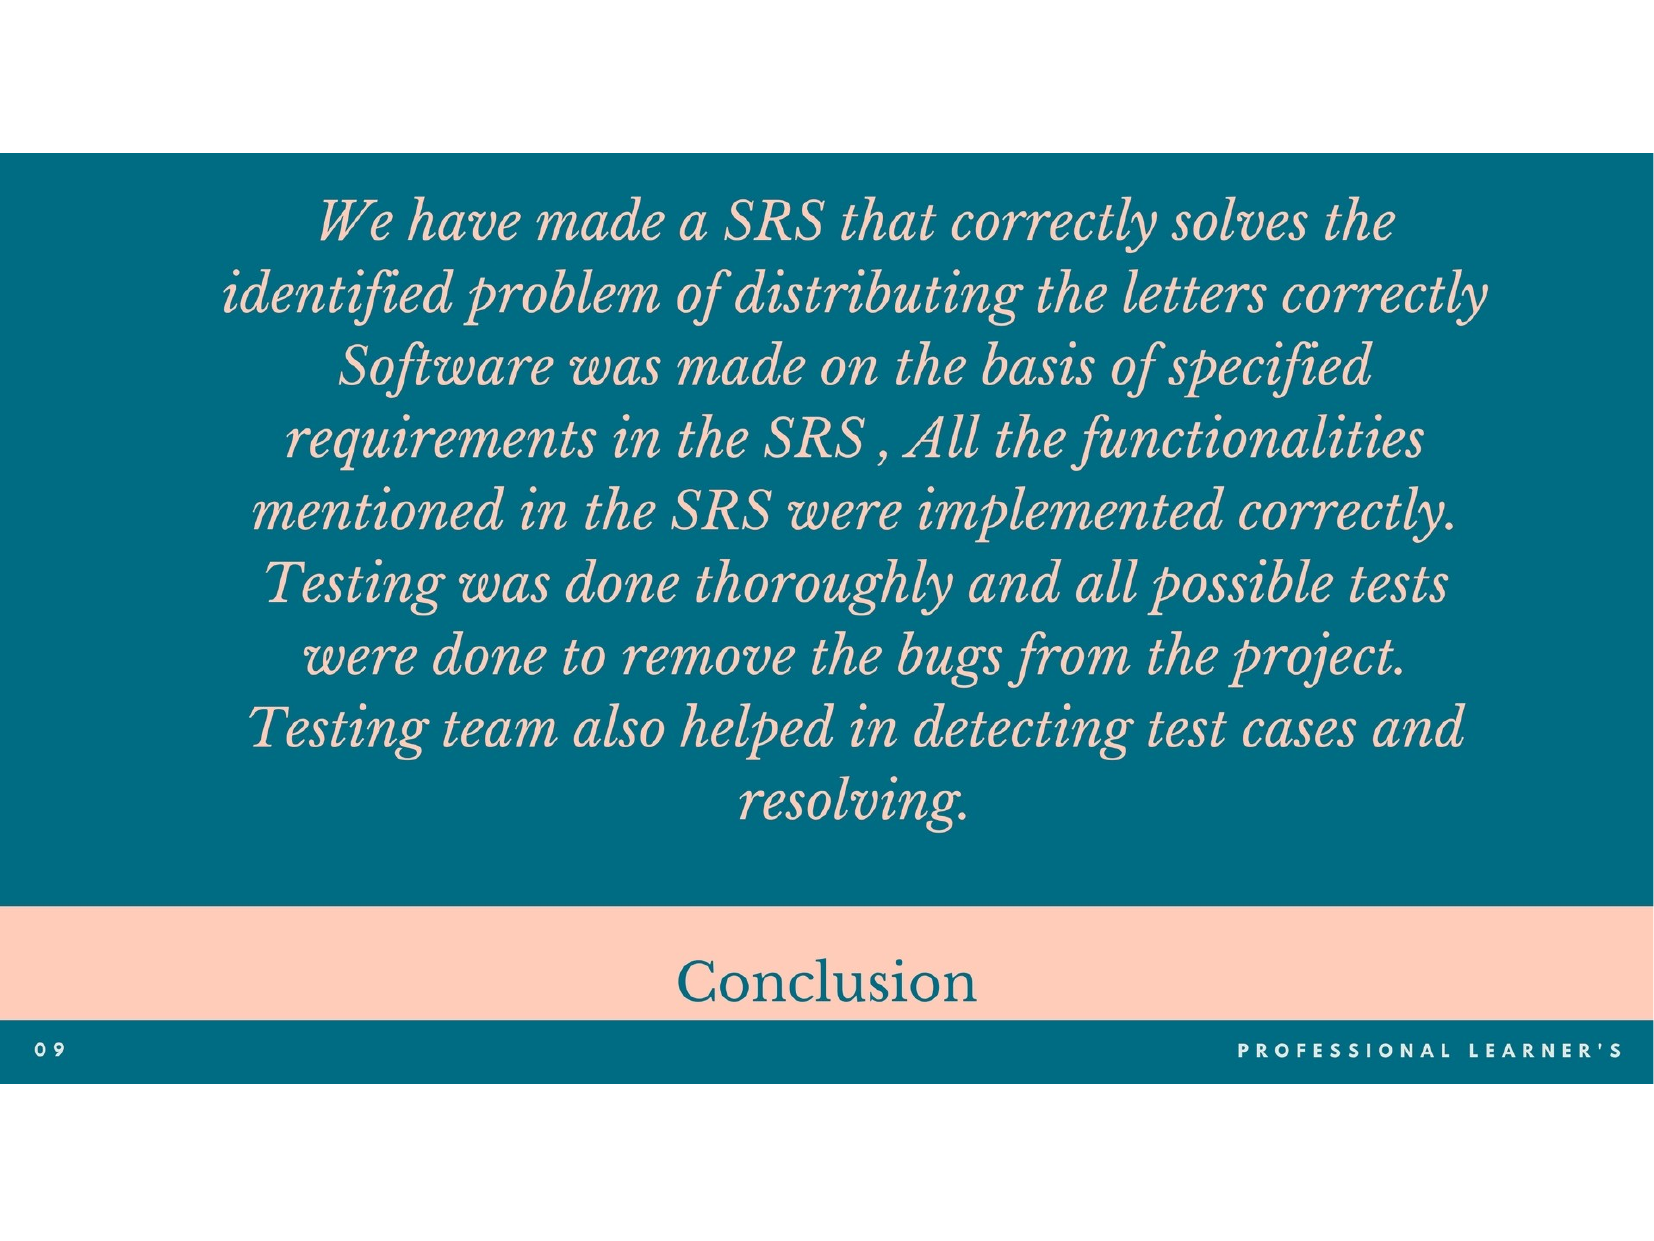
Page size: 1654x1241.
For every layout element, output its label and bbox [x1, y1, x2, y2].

picture [0, 900, 1654, 1084]
picture [0, 153, 1654, 897]
